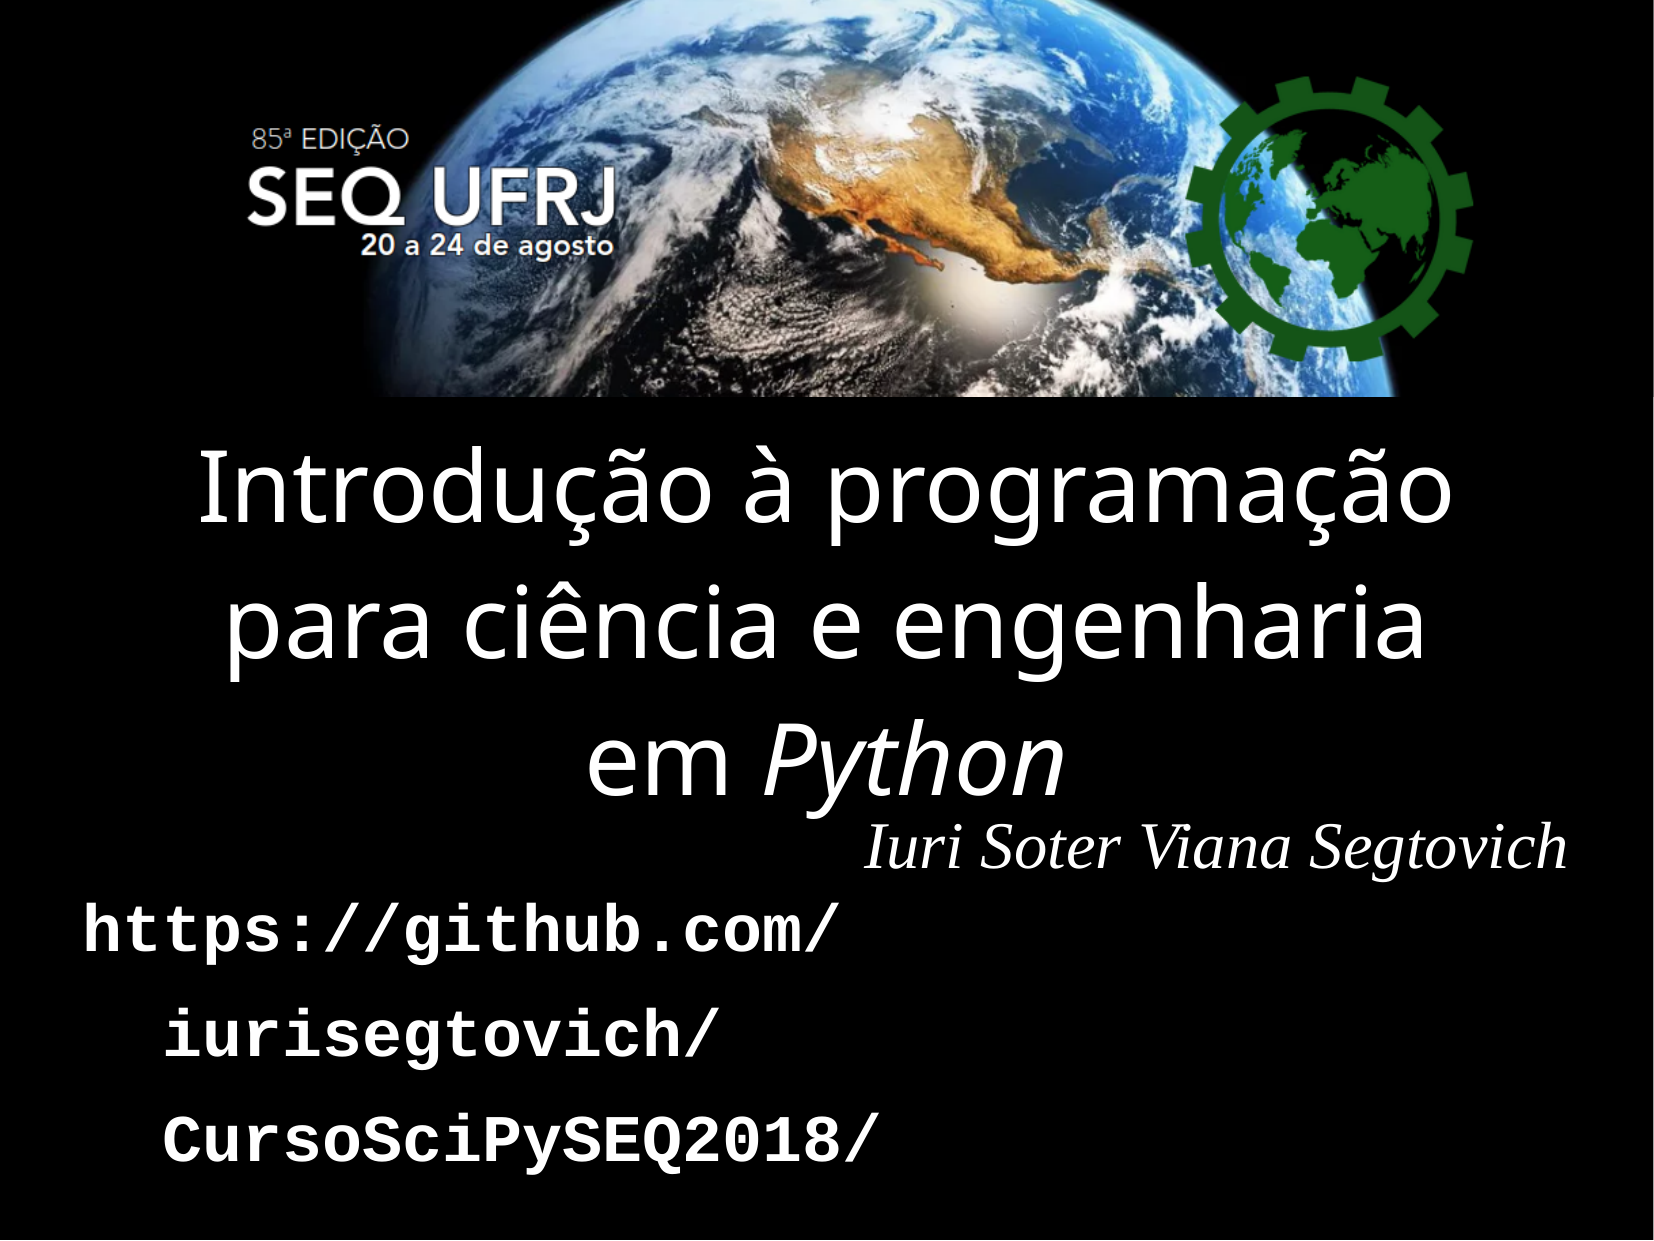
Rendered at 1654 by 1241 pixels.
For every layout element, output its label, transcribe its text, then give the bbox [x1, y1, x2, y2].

picture [0, 0, 1654, 397]
list Iuri Soter Viana Segtovich https://github.com/ iurisegtovich/ CursoSciPySEQ2018/ [82, 809, 1571, 1241]
title Introdução à programação para ciência e engenharia em Python [82, 445, 1571, 795]
